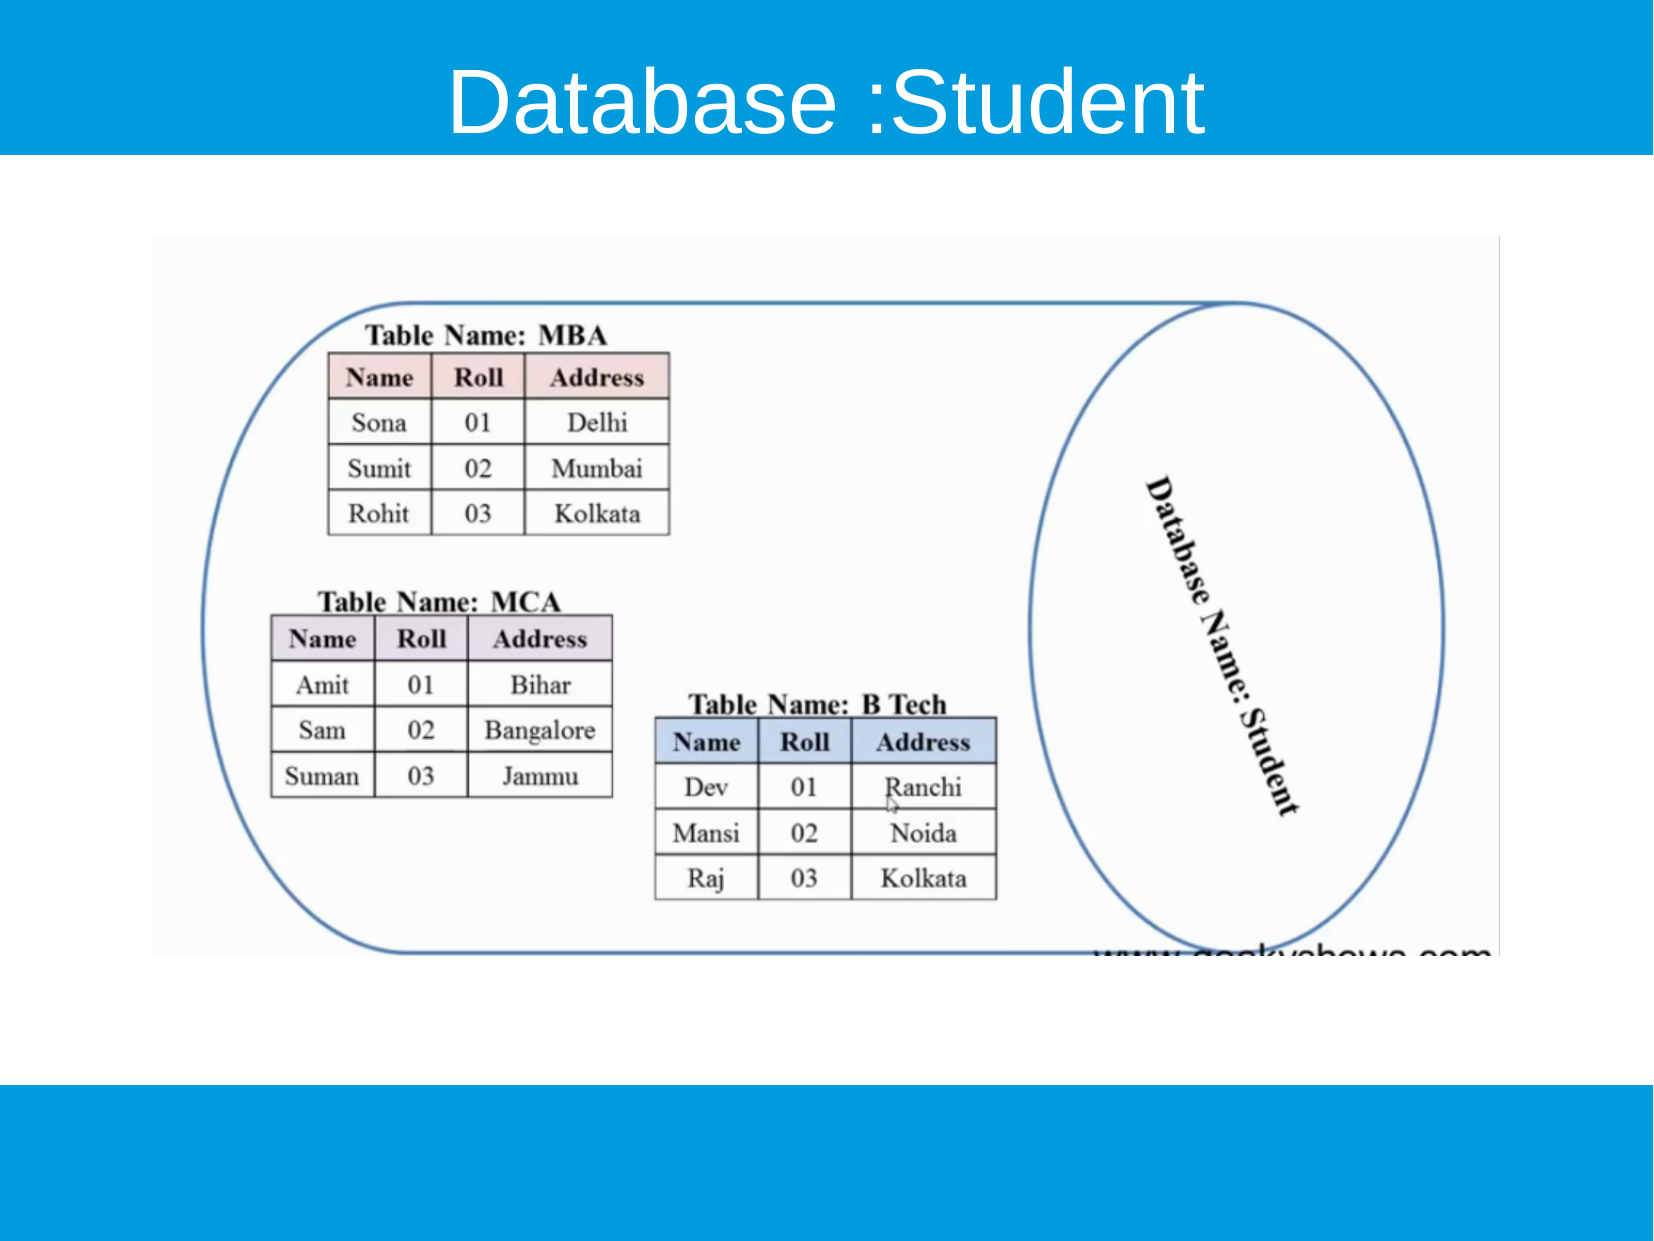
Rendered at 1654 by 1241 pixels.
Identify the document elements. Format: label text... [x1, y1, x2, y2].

picture [153, 236, 1500, 956]
title Database :Student [82, 49, 1571, 155]
